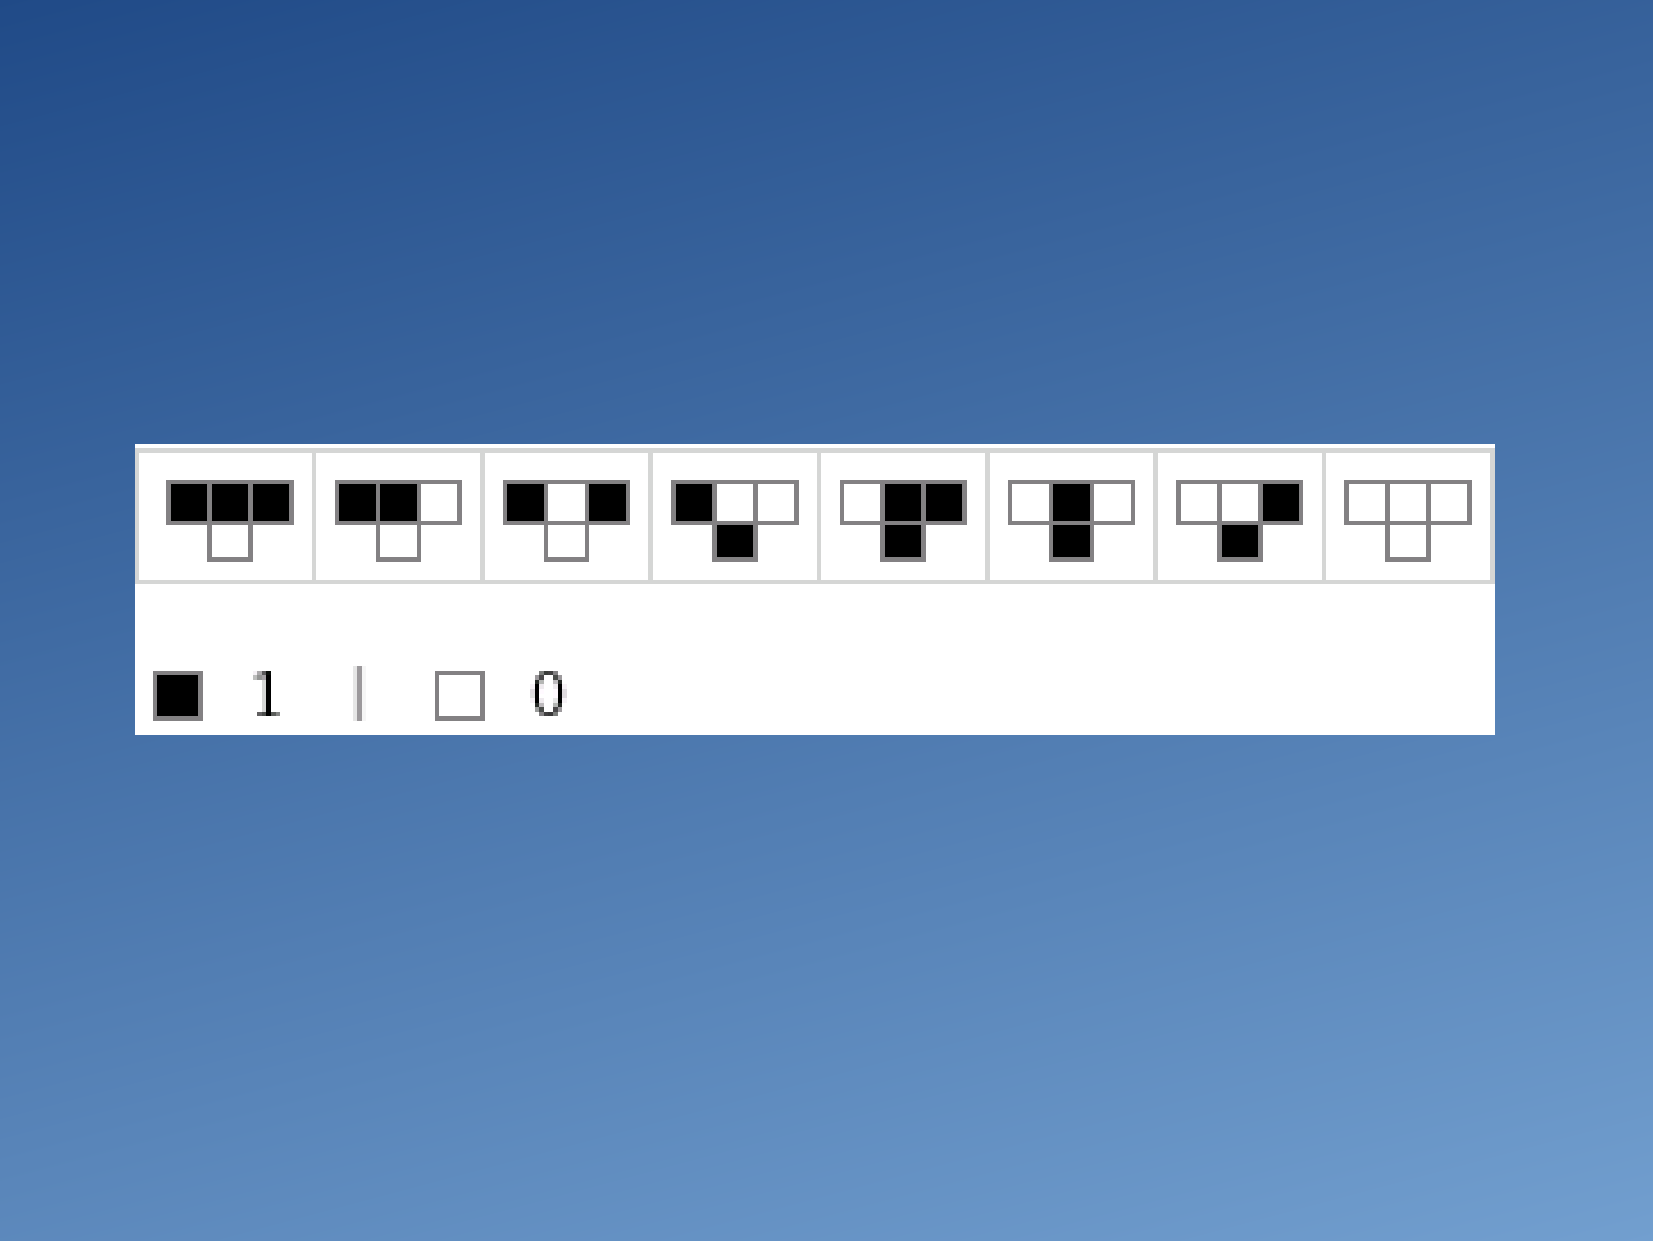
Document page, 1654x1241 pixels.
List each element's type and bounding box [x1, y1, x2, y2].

picture [135, 444, 1495, 736]
